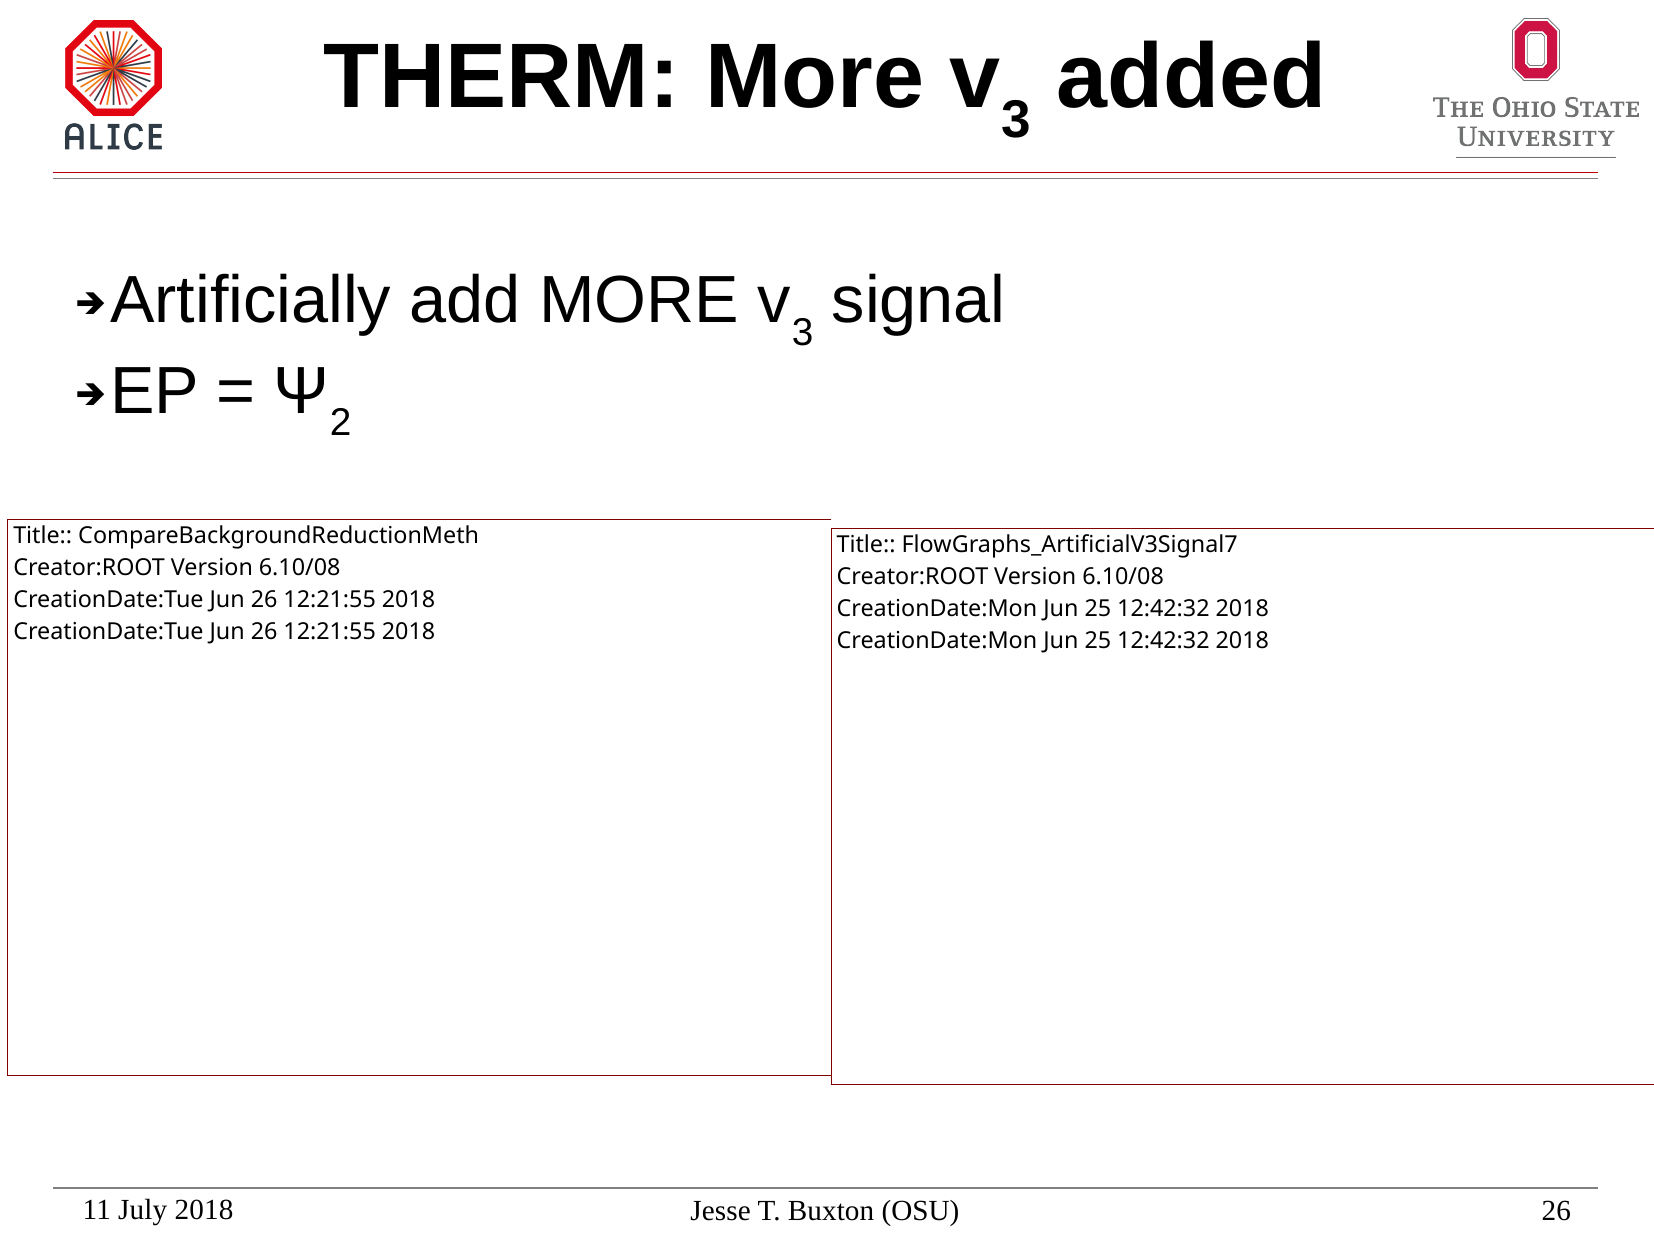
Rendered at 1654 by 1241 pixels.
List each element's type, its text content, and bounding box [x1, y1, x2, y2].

picture [5, 517, 1654, 1085]
picture [1513, 5, 1642, 171]
text_box Artificially add MORE v3 signal EP = Ψ2 [60, 255, 1591, 452]
picture [65, 20, 137, 150]
title THERM: More v3 added [137, 1, 1513, 172]
